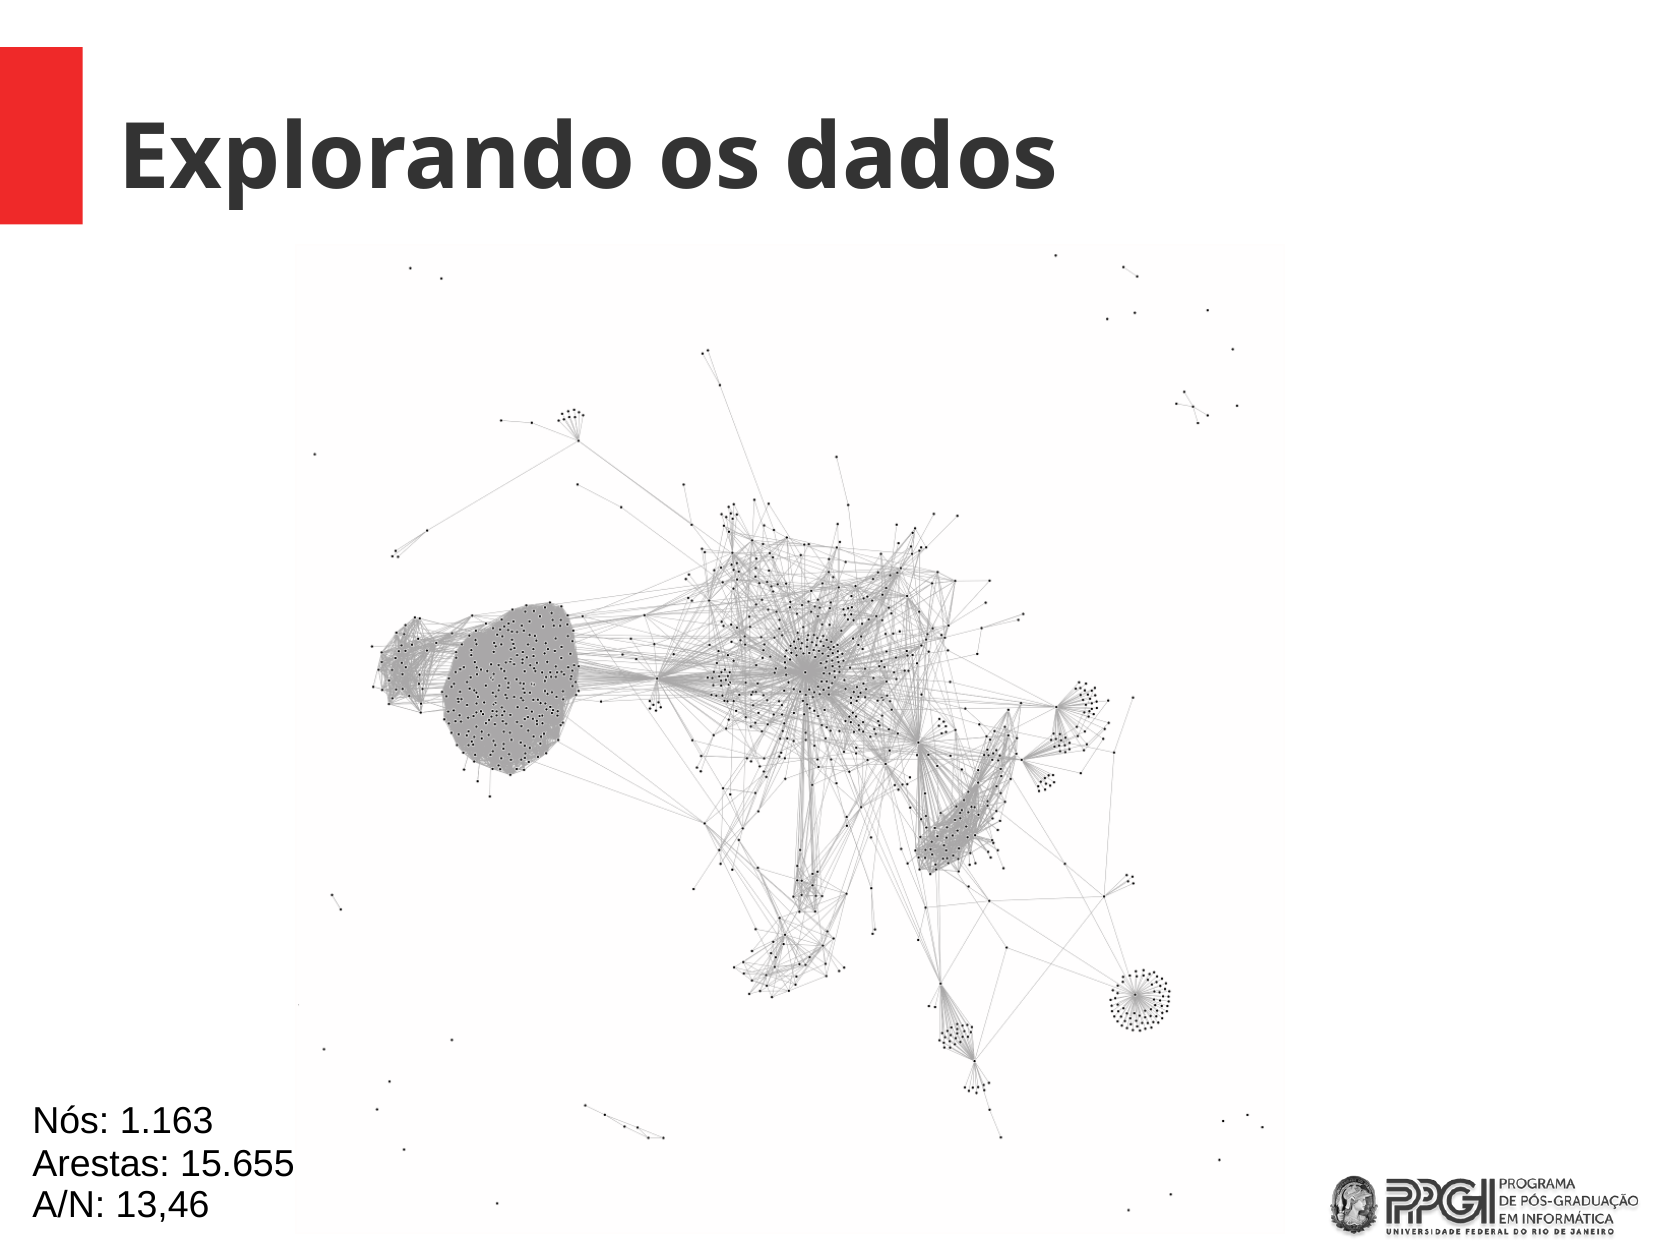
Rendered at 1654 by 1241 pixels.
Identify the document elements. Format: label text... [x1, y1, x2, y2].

text_box Nós: 1.163 Arestas: 15.655 A/N: 13,46 [17, 1092, 310, 1232]
picture [295, 244, 1285, 1234]
title Explorando os dados [118, 49, 1571, 257]
